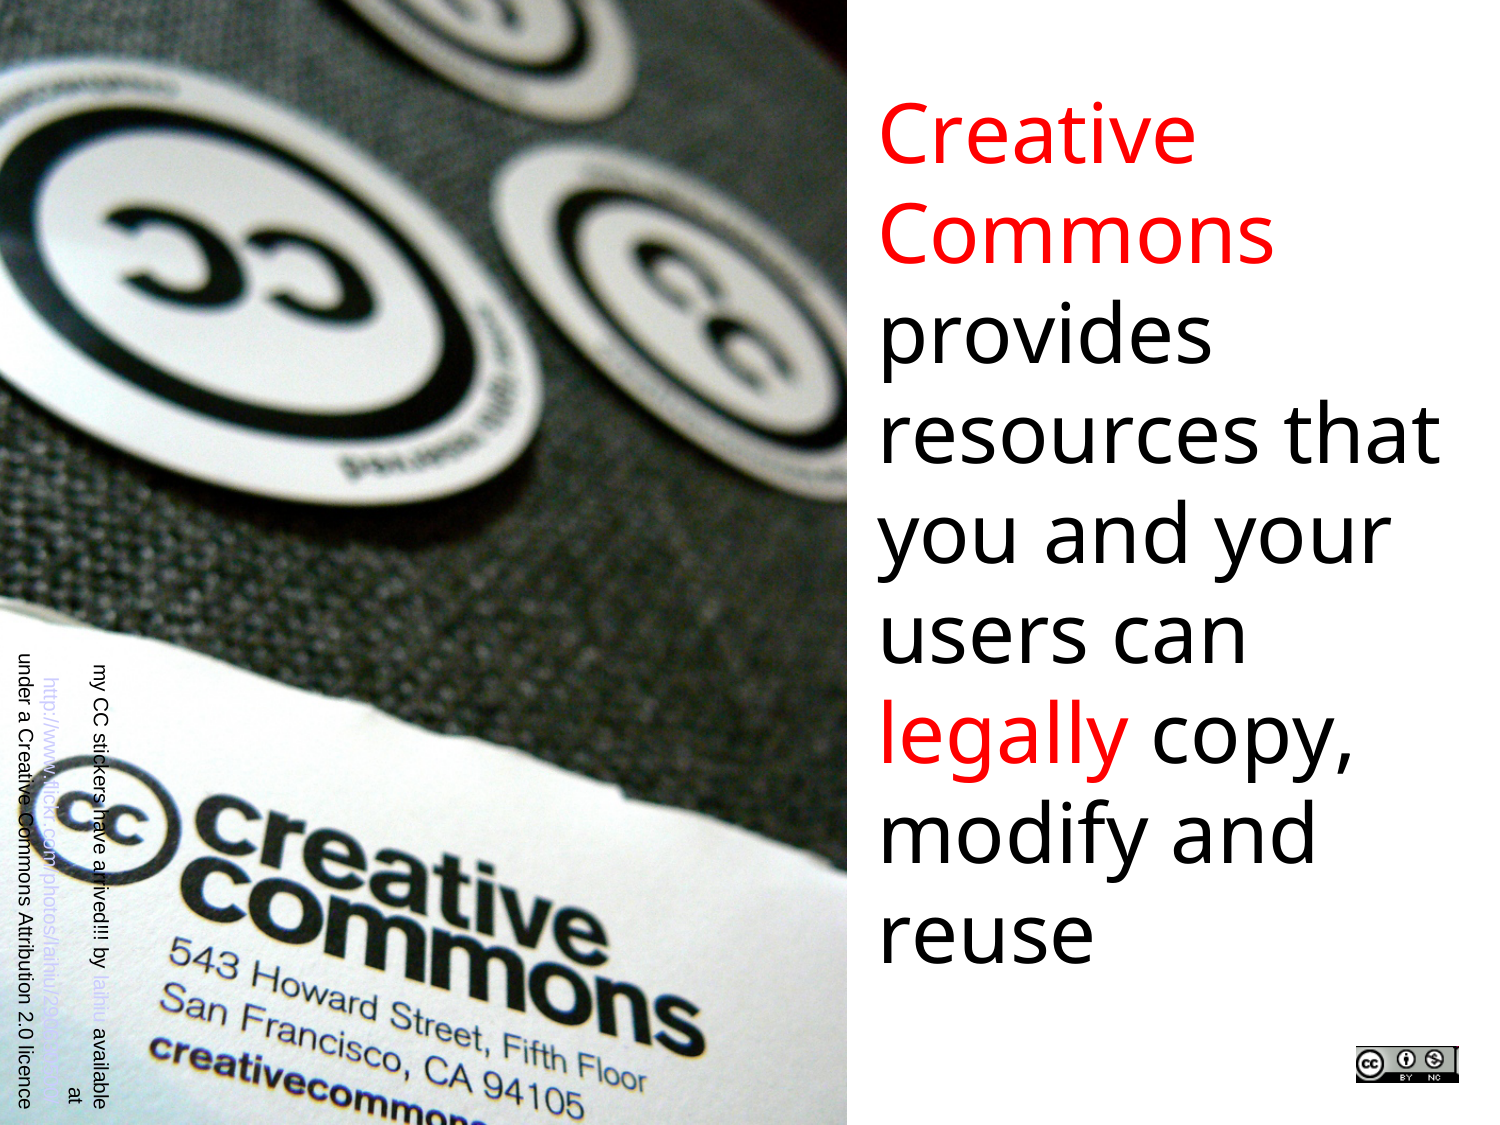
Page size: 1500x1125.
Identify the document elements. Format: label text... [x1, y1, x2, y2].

picture [1356, 1046, 1459, 1083]
text_box my CC stickers have arrived!!! by laihiu available at http://www.flickr.com/photos/laihiu/290630500/ under a Creative Commons Attribution 2.0 licence [0, 634, 123, 1125]
picture [0, 0, 847, 1125]
text_box Creative Commons provides resources that you and your users can legally copy, modify and reuse [862, 72, 1495, 988]
